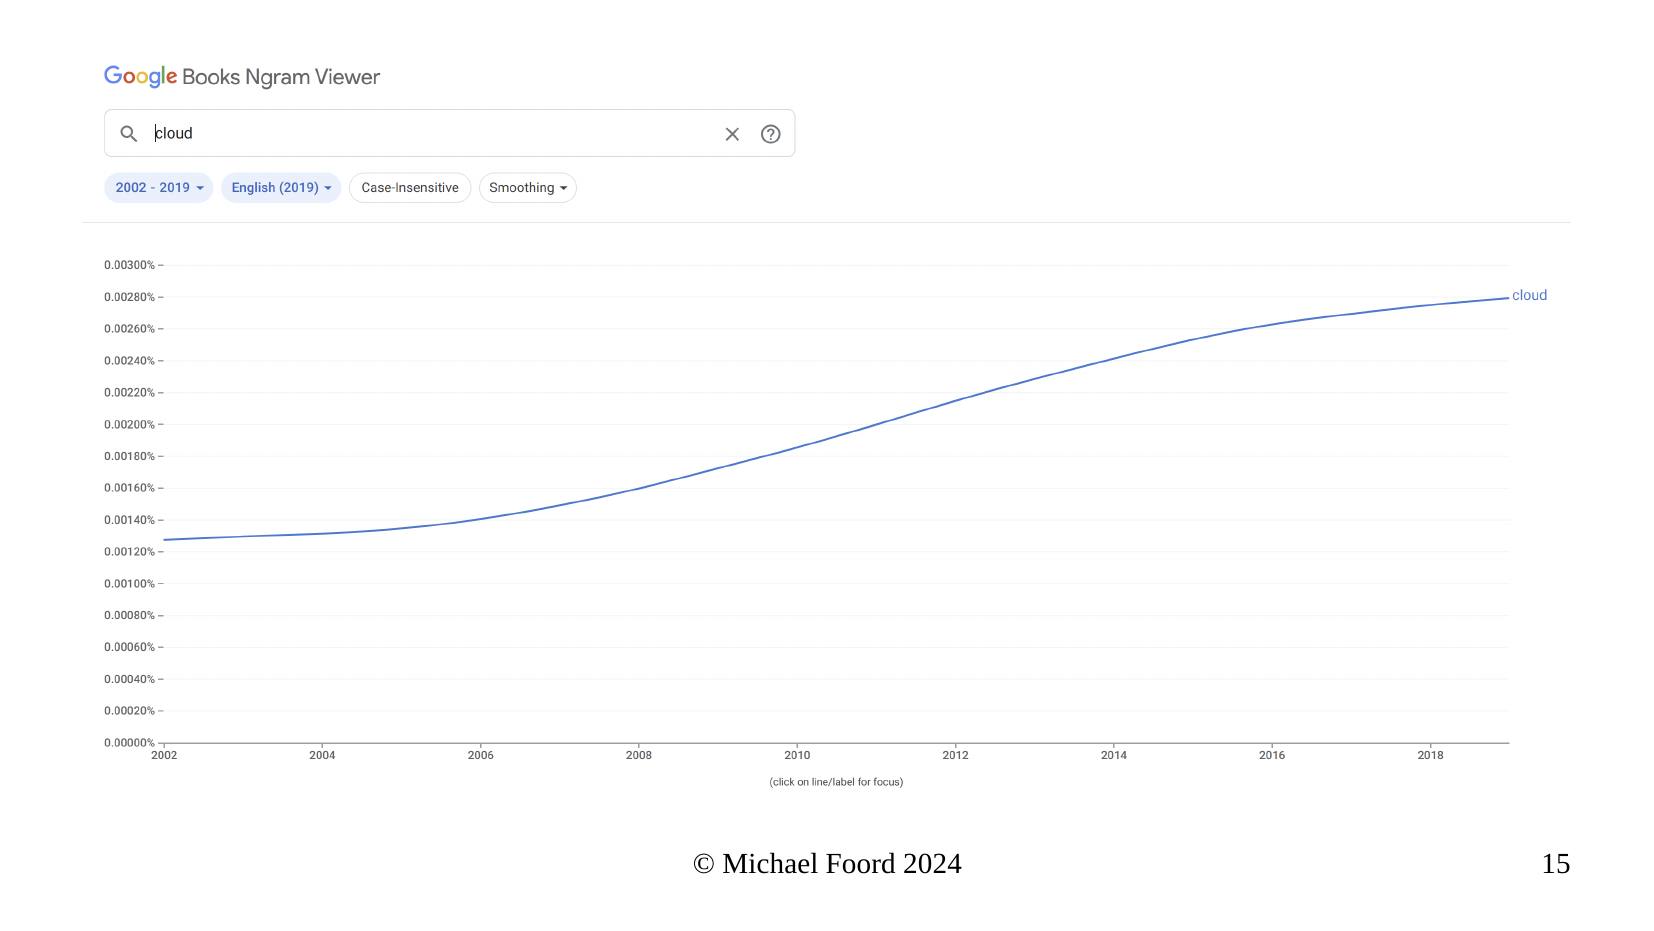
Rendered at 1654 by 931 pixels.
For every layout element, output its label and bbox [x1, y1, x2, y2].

picture [82, 60, 1571, 804]
